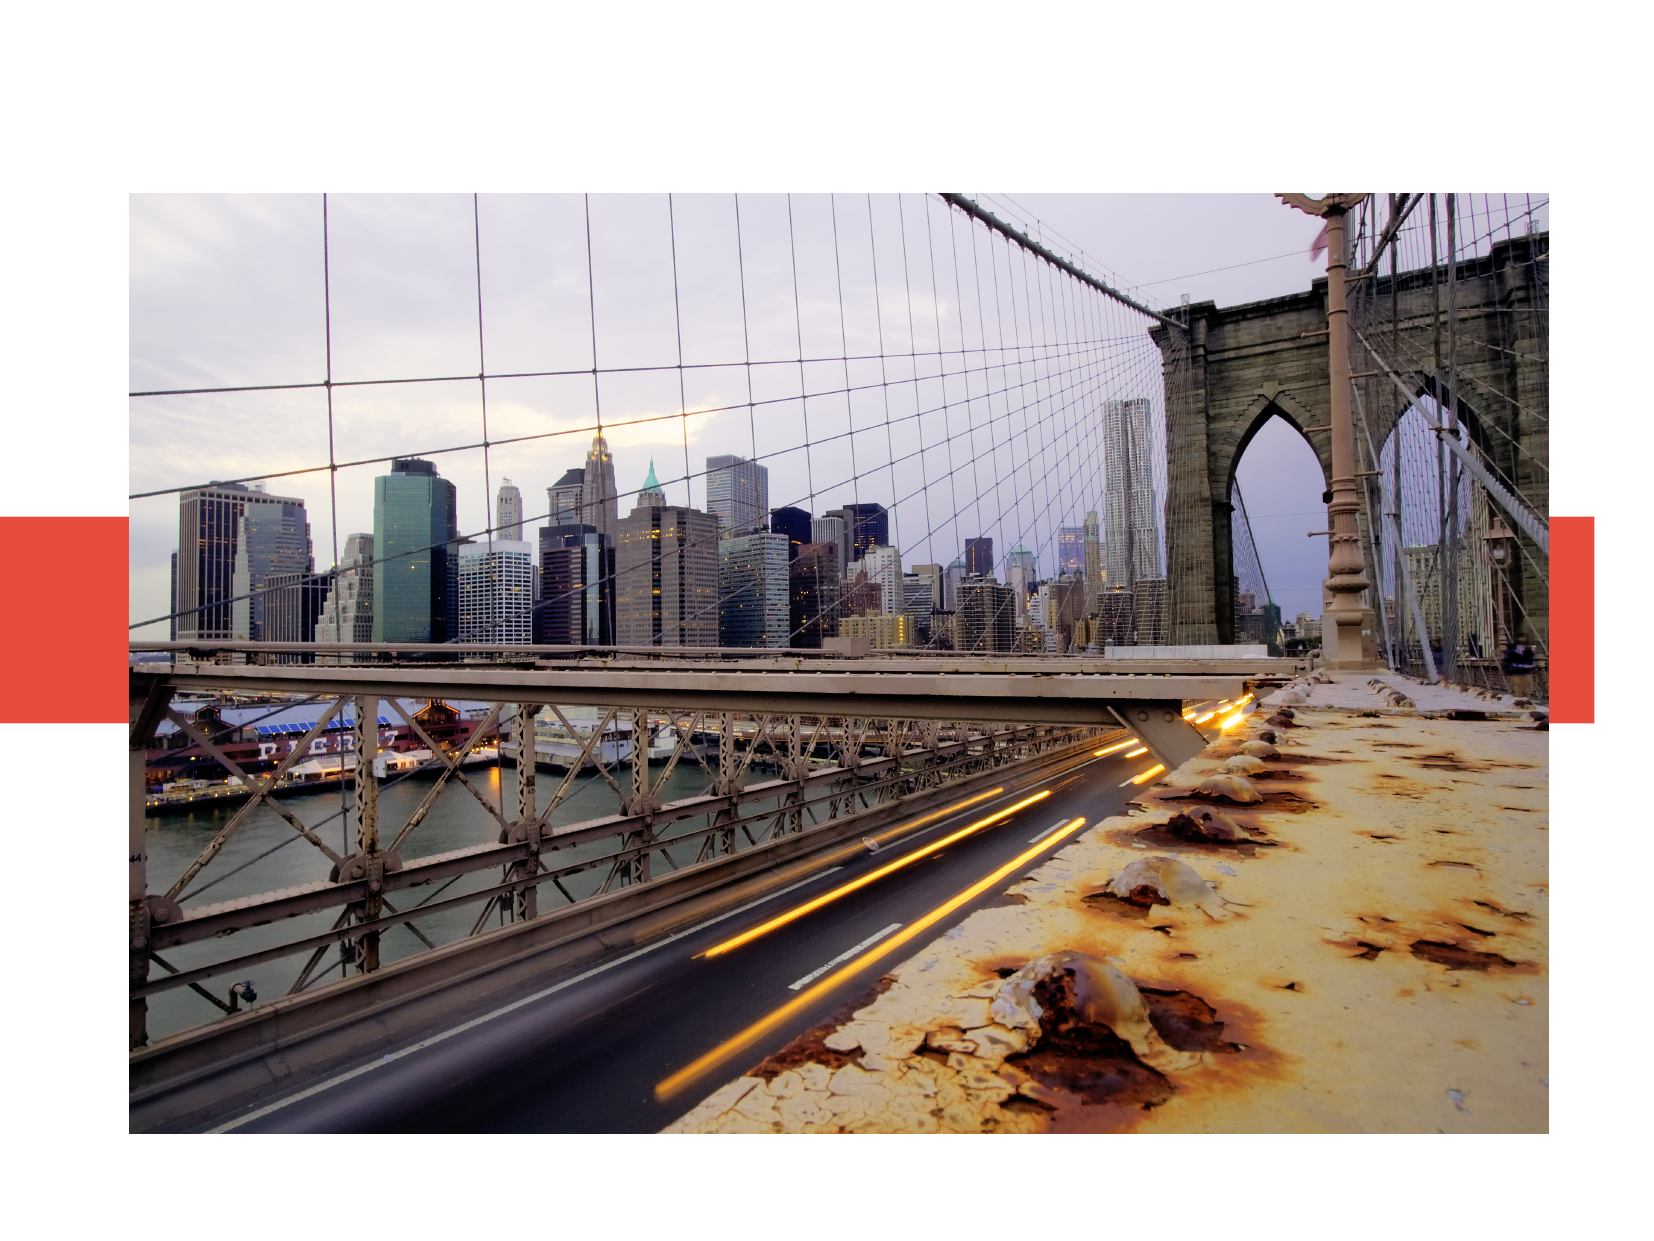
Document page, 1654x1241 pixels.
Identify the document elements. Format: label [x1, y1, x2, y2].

picture [129, 193, 1549, 1134]
